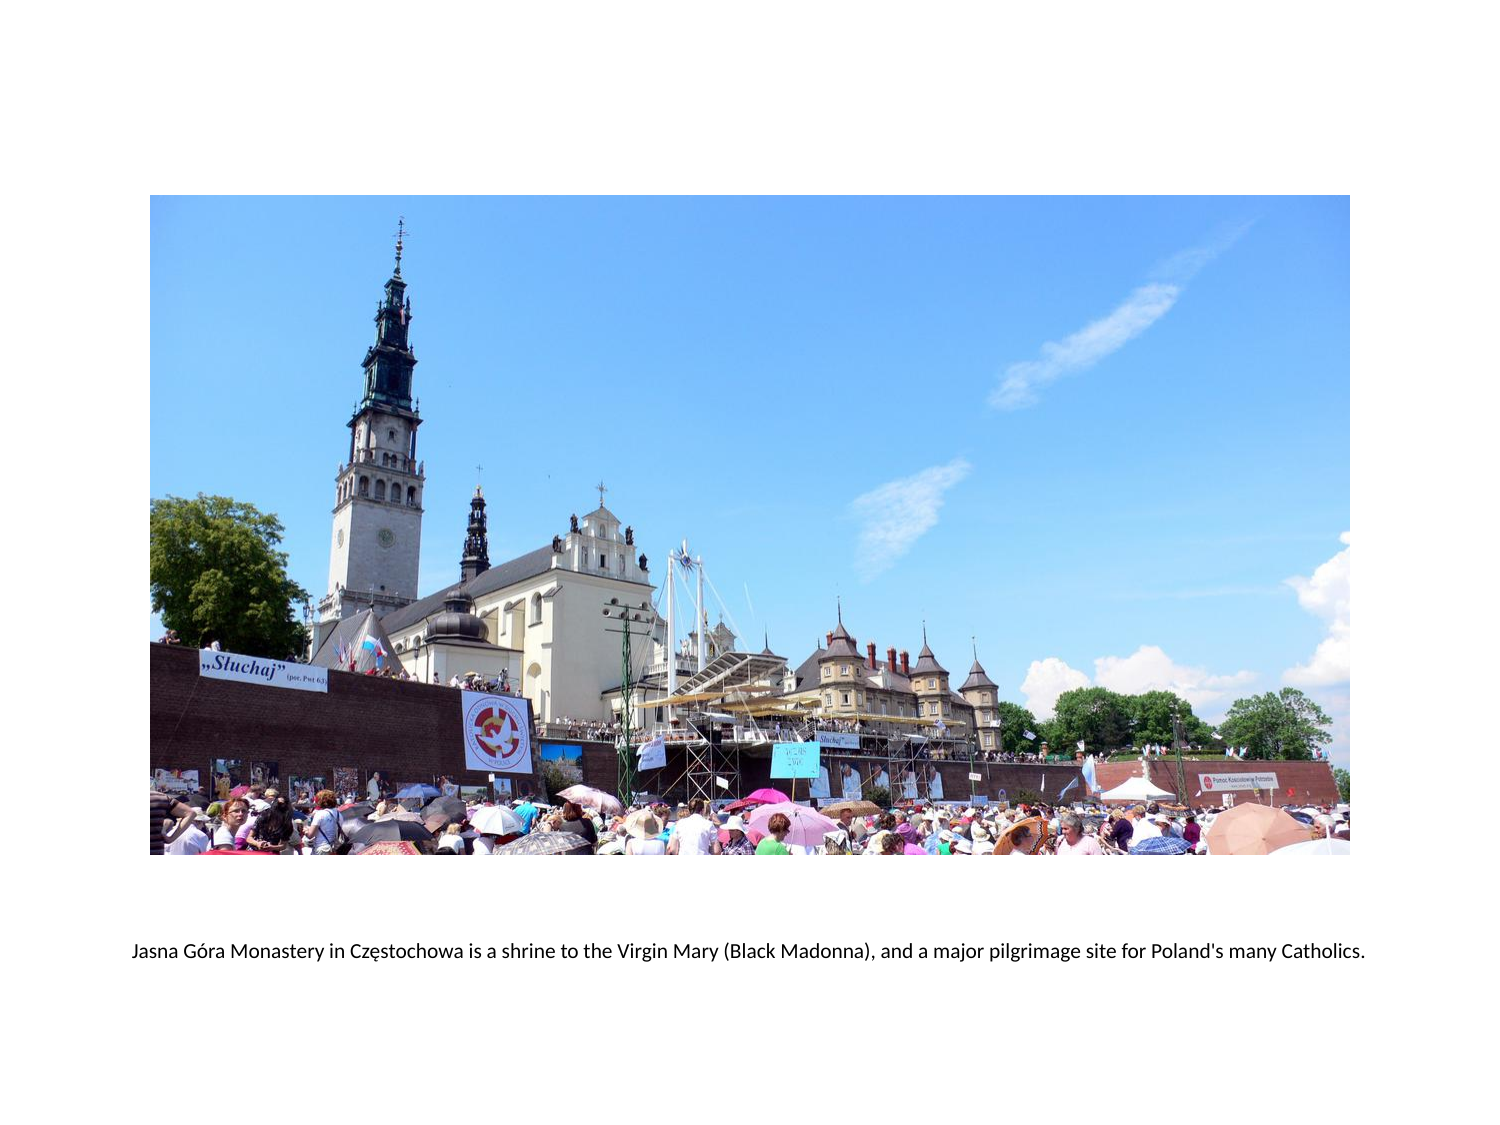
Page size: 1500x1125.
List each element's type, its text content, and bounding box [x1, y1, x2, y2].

text_box Jasna Góra Monastery in Częstochowa is a shrine to the Virgin Mary (Black Madonna), and a major pilgrimage site for Poland's many Catholics. [117, 930, 1383, 971]
picture [150, 195, 1350, 855]
